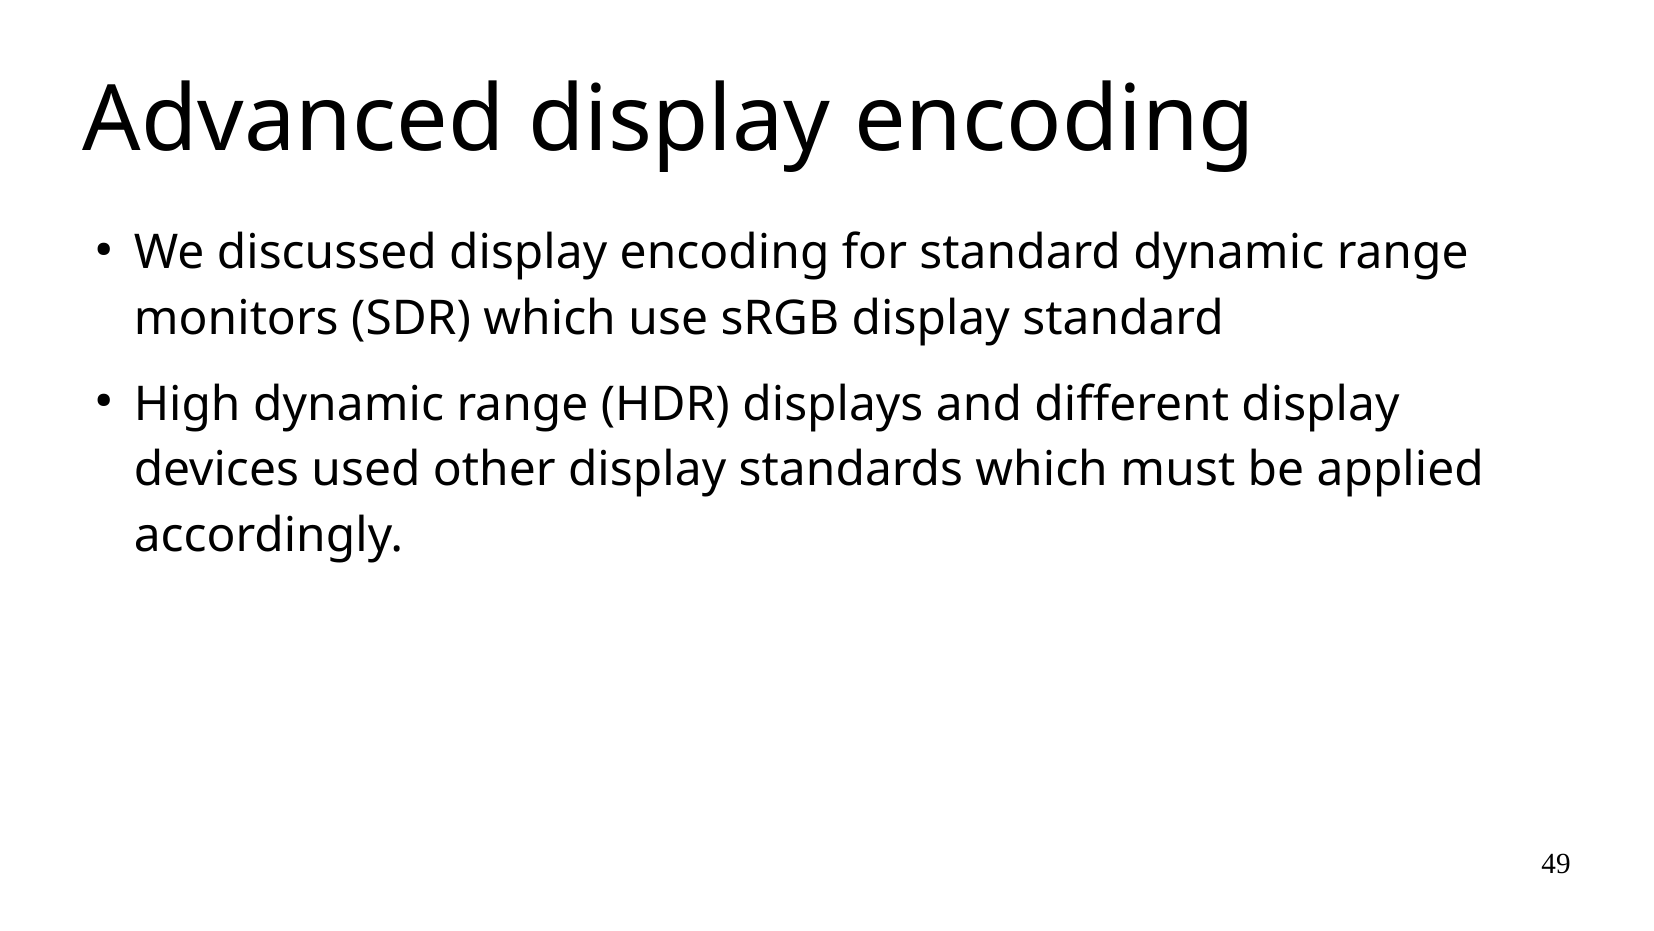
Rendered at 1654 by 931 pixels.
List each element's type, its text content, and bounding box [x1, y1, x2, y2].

list We discussed display encoding for standard dynamic range monitors (SDR) which use sRGB display standard High dynamic range (HDR) displays and different display devices used other display standards which must be applied accordingly. [82, 217, 1571, 571]
title Advanced display encoding [82, 37, 1571, 193]
